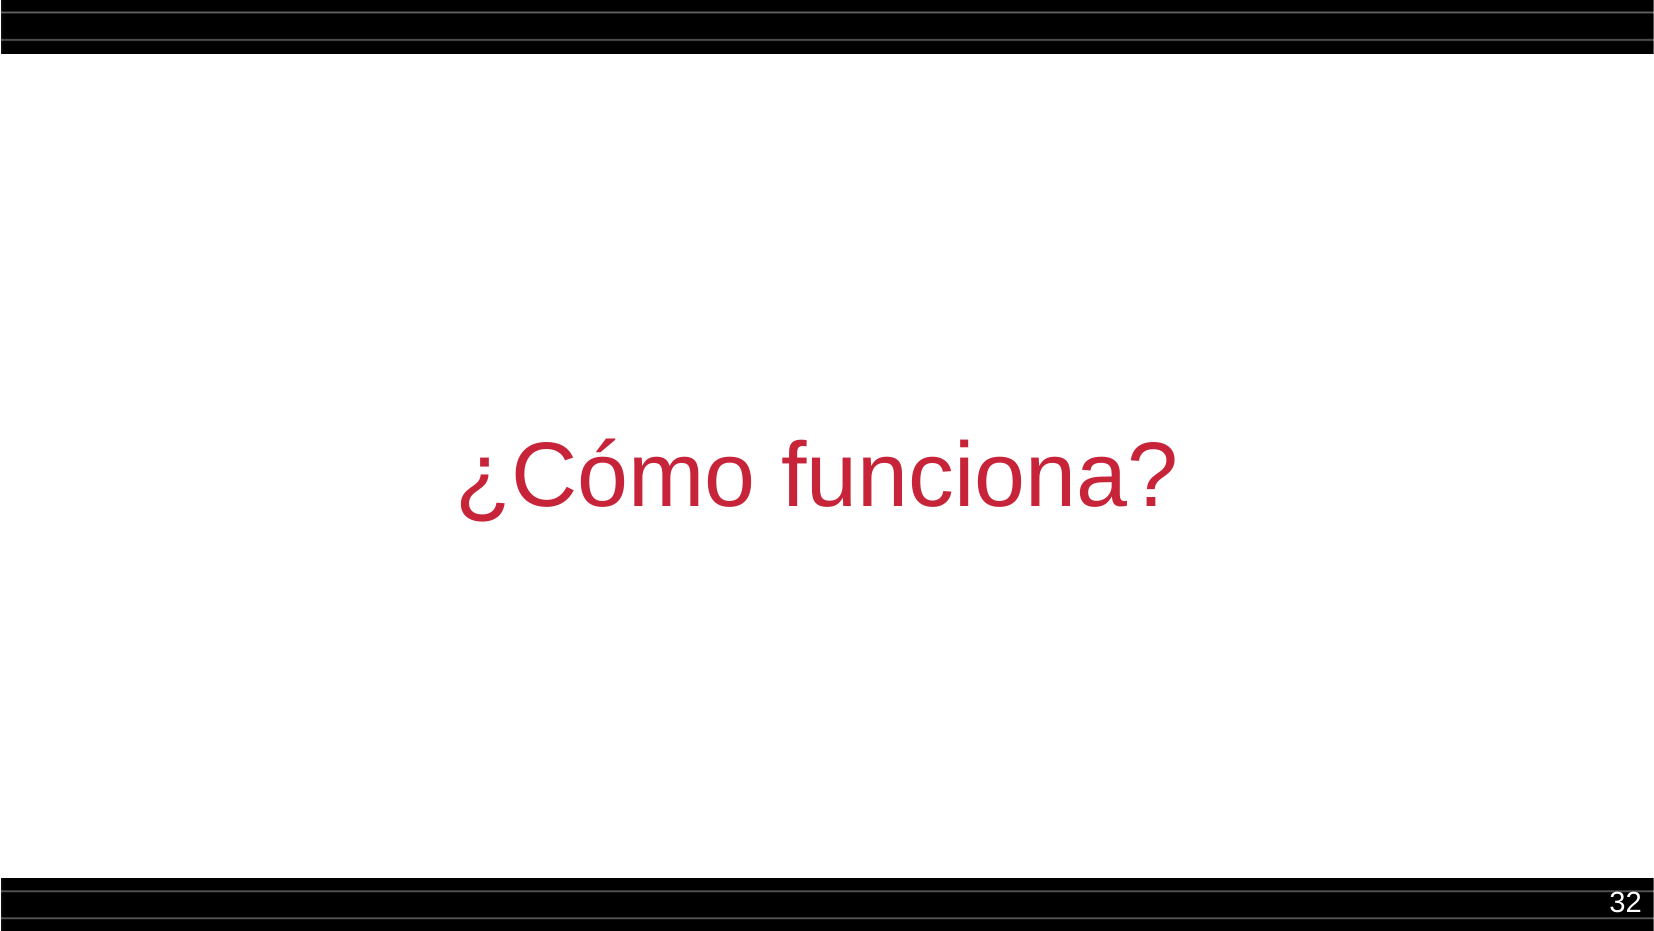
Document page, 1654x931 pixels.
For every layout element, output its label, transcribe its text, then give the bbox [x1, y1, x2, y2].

title ¿Cómo funciona? [73, 397, 1562, 553]
picture [1, 878, 1654, 931]
picture [1, 0, 1654, 54]
